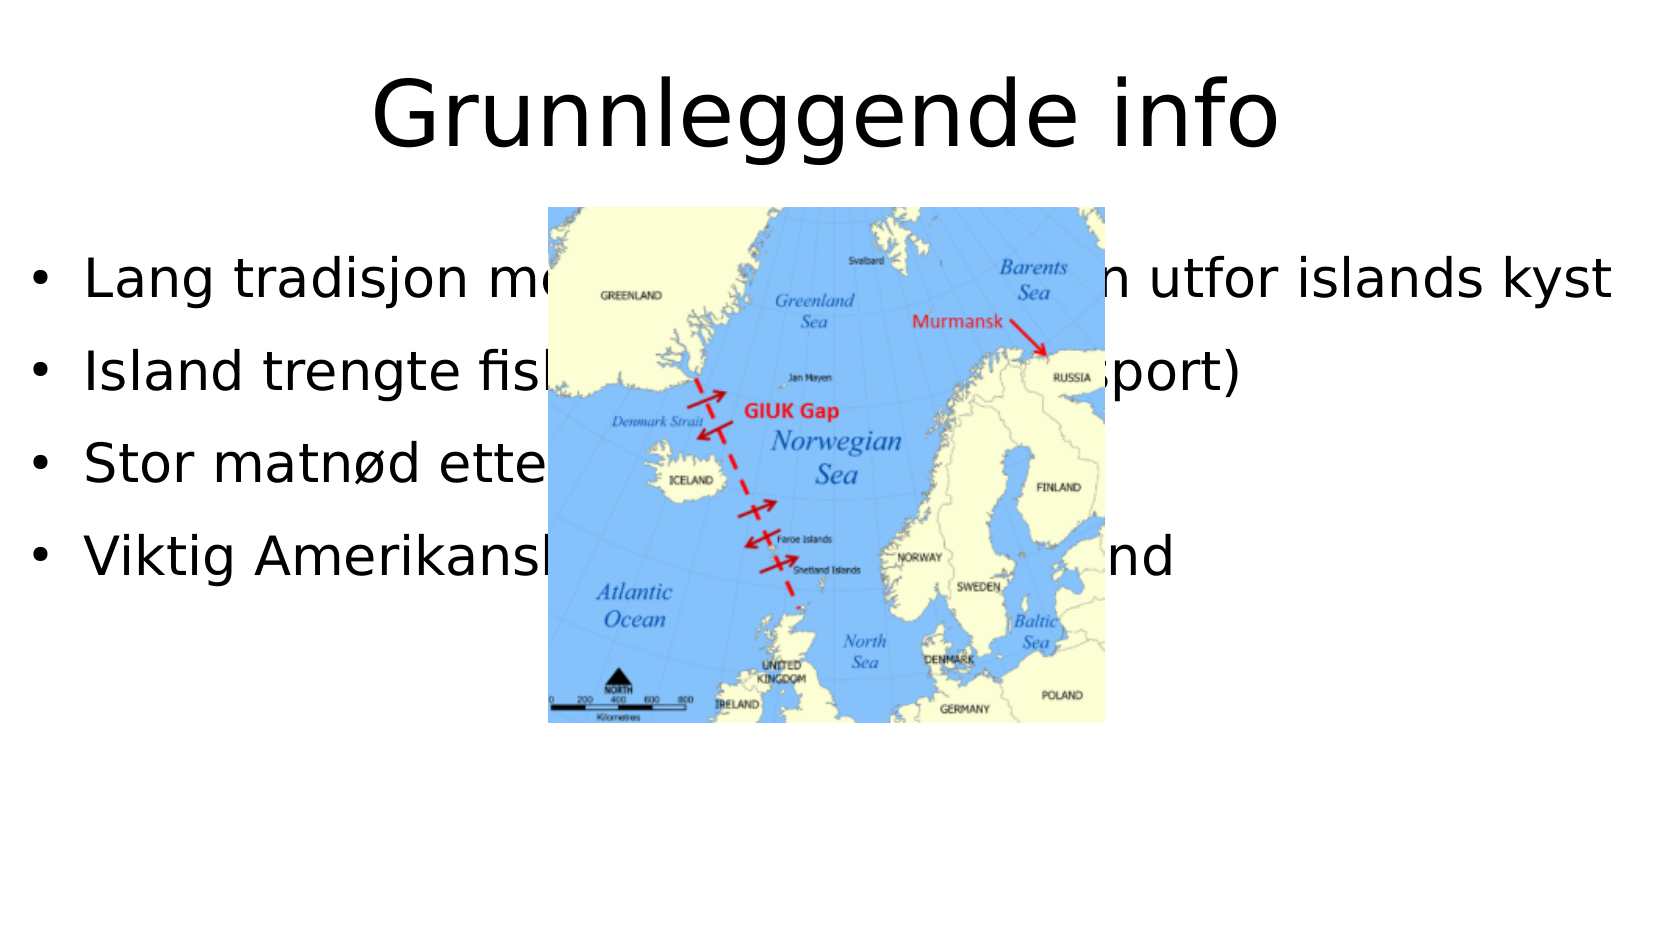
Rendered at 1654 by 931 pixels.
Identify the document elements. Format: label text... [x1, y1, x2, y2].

list Lang tradisjon med å fiske I atlanteren utfor islands kyst Island trengte fisken(over 90% av eksport) Stor matnød etter andre verdenskrig Viktig Amerikansk militærbase på island [13, 247, 1641, 787]
title Grunnleggende info [82, 37, 1571, 193]
picture [548, 207, 1105, 723]
